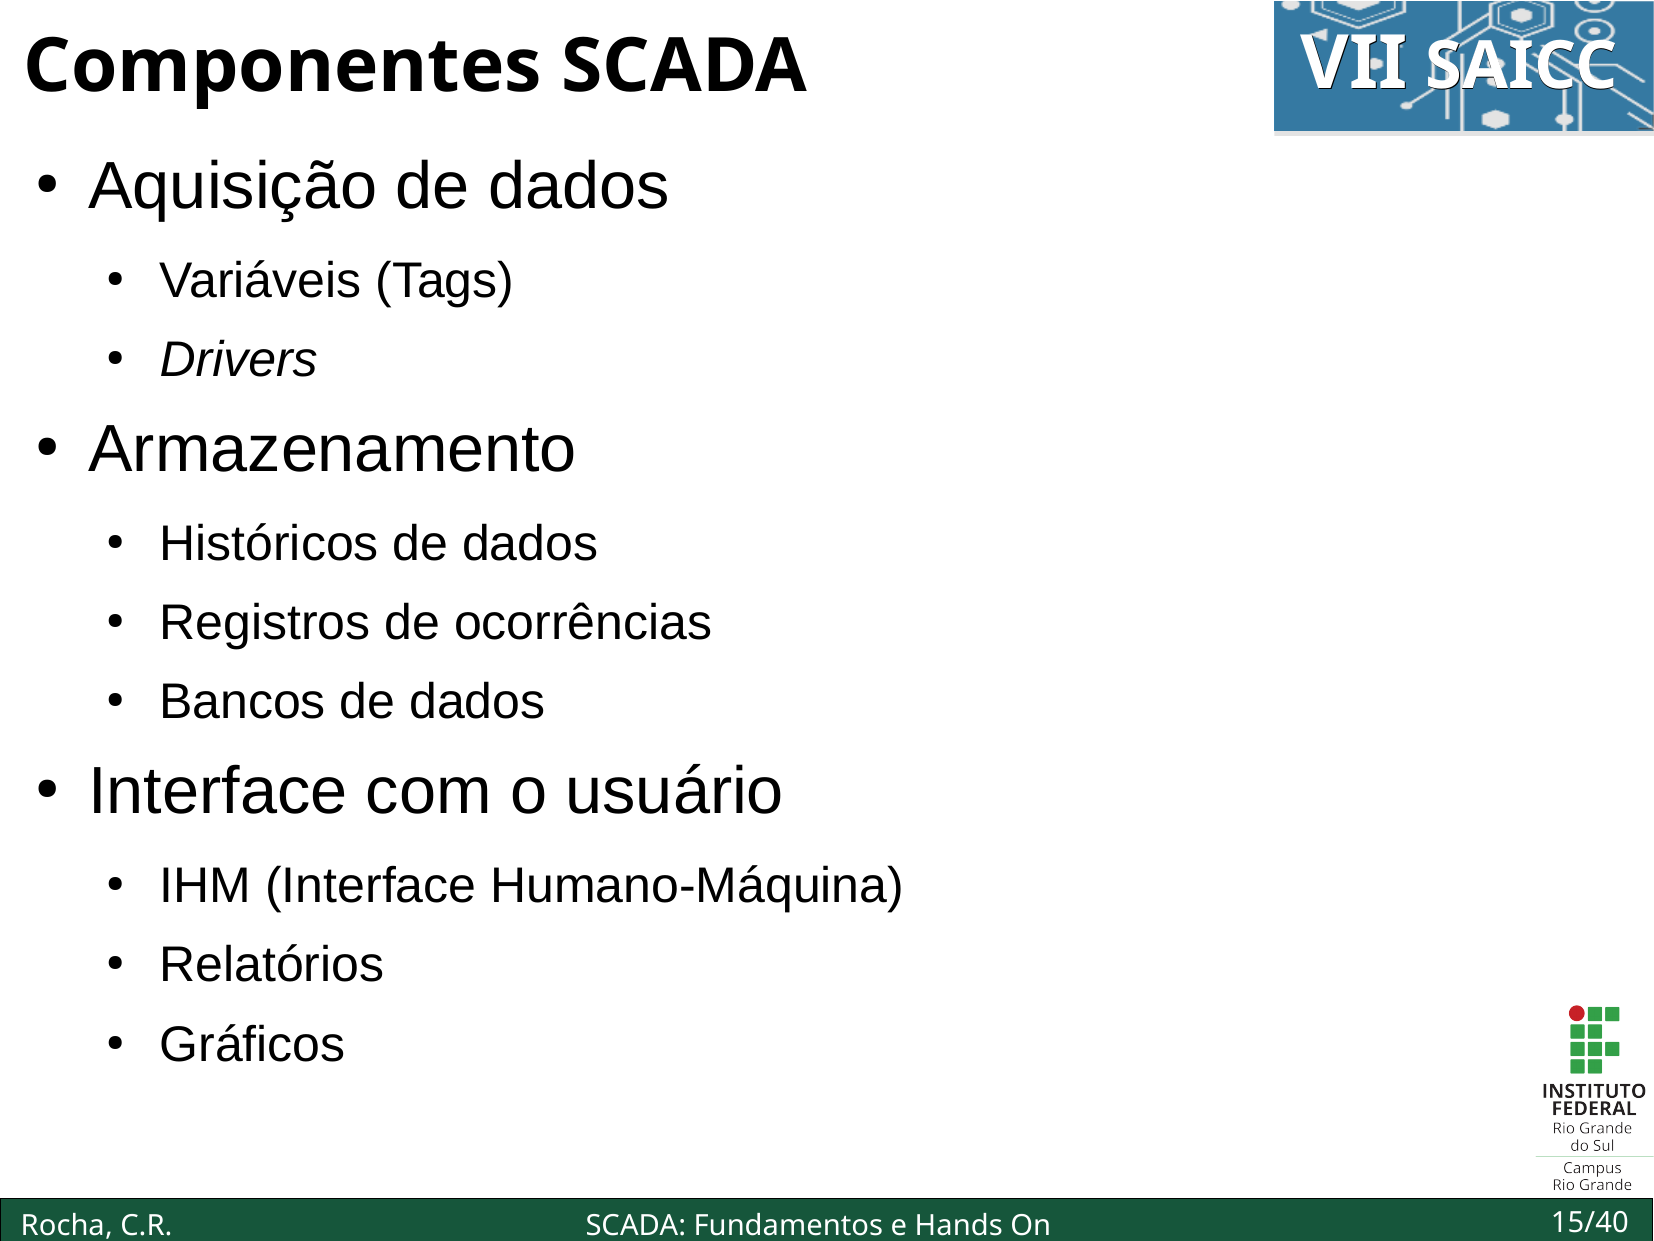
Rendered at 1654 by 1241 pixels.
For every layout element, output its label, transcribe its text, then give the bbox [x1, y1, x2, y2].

title Componentes SCADA [23, 17, 1247, 107]
picture [1274, 1, 1654, 131]
list Aquisição de dados Variáveis (Tags) Drivers Armazenamento Históricos de dados Registros de ocorrências Bancos de dados Interface com o usuário IHM (Interface Humano-Máquina) Relatórios Gráficos [17, 147, 1625, 1182]
picture [1535, 1003, 1654, 1194]
